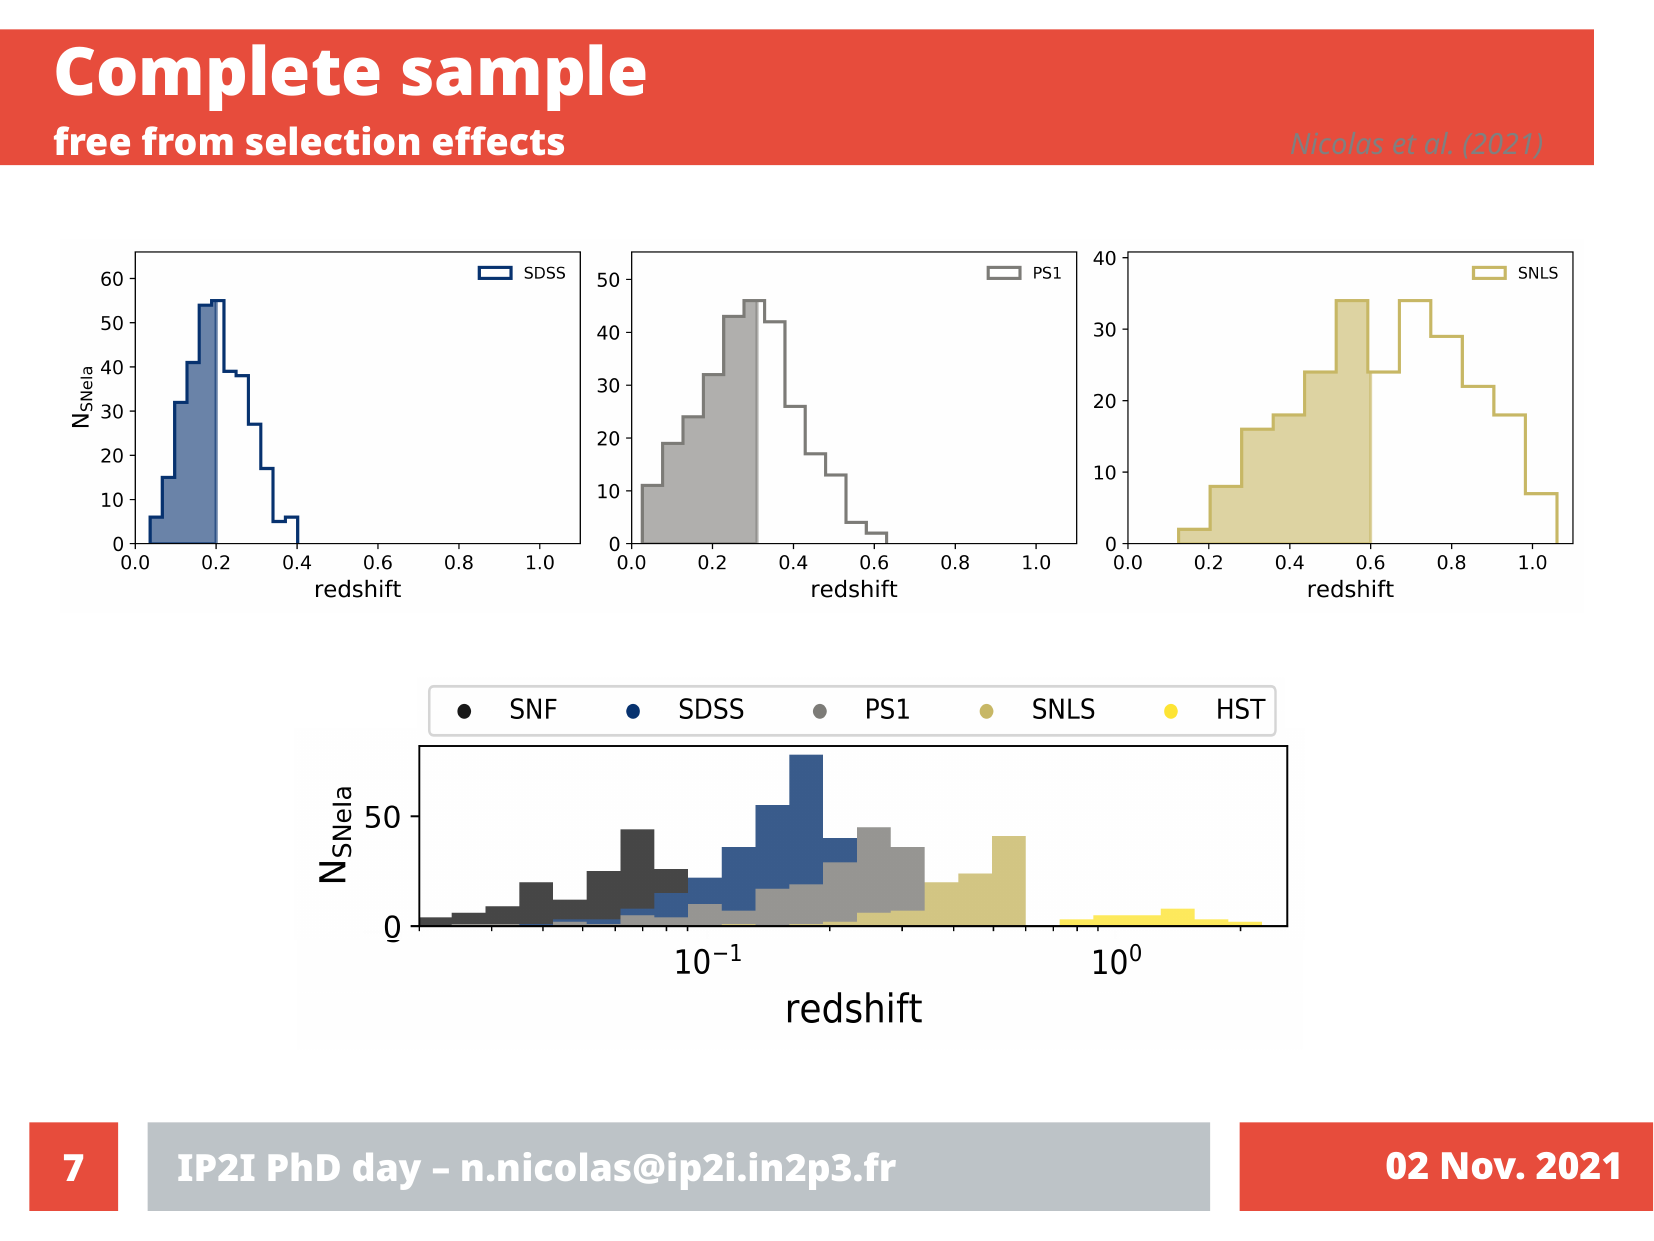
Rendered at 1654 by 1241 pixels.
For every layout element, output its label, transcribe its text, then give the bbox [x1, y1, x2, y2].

picture [60, 239, 1584, 614]
title Complete sample free from selection effects [53, 24, 1589, 160]
picture [294, 677, 1305, 1050]
text_box Nicolas et al. (2021) [1275, 115, 1601, 166]
